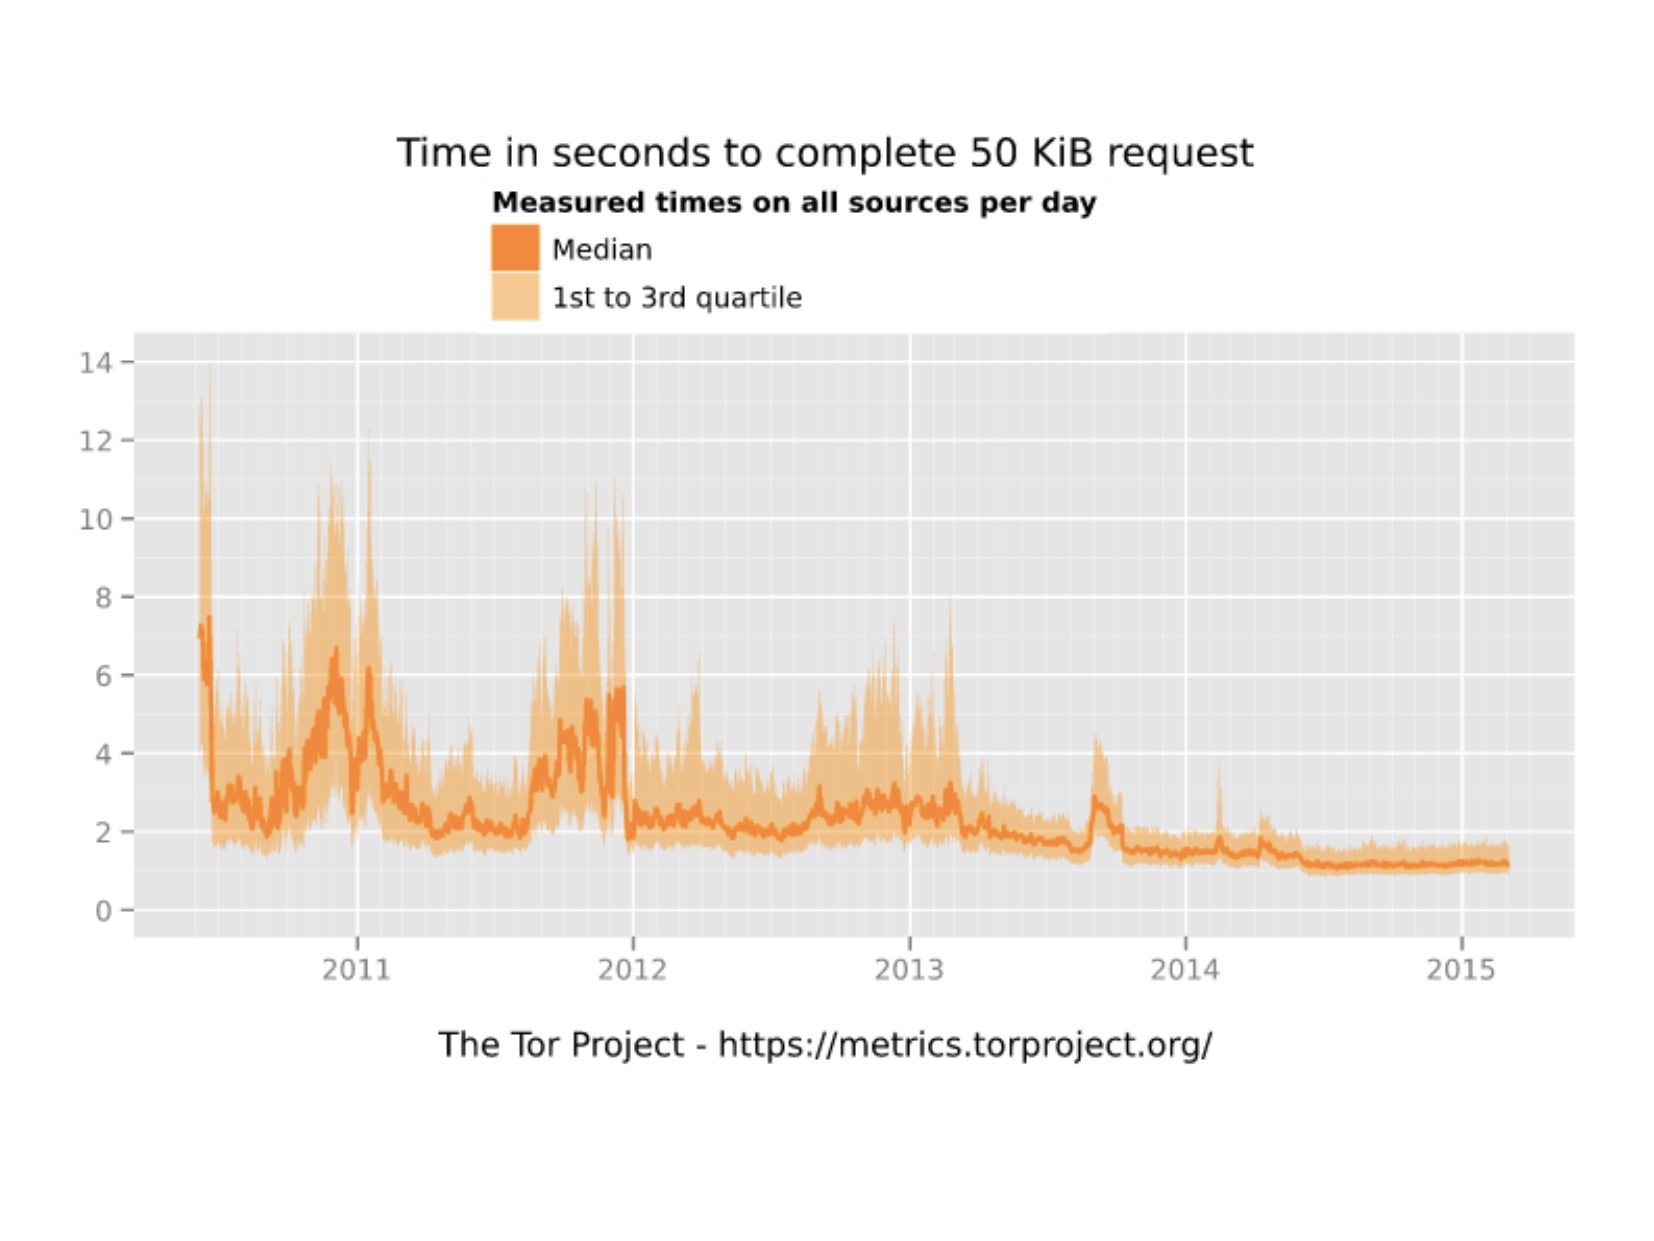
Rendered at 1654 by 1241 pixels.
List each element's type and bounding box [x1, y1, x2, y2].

picture [47, 117, 1617, 1110]
